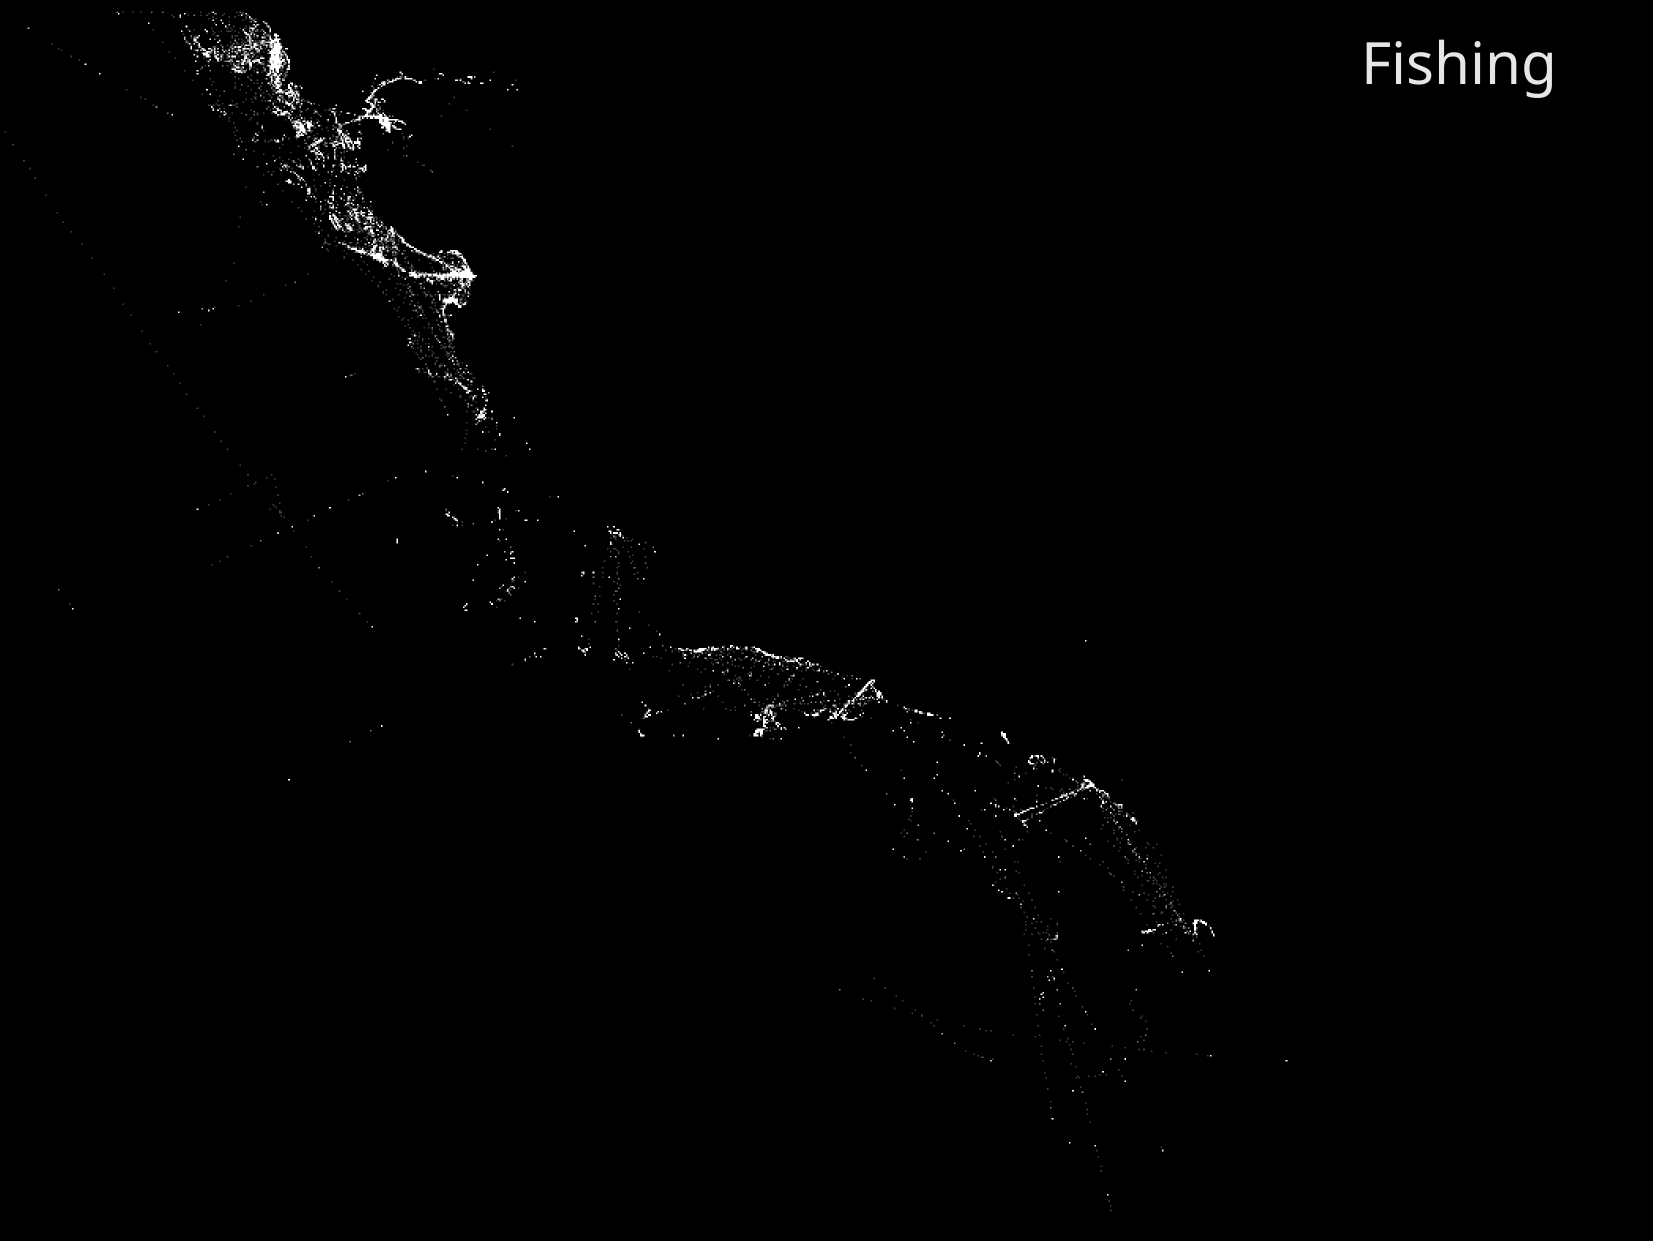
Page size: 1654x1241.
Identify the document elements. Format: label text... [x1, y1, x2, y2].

text_box Fishing [1346, 15, 1557, 106]
picture [1, 0, 1653, 1241]
